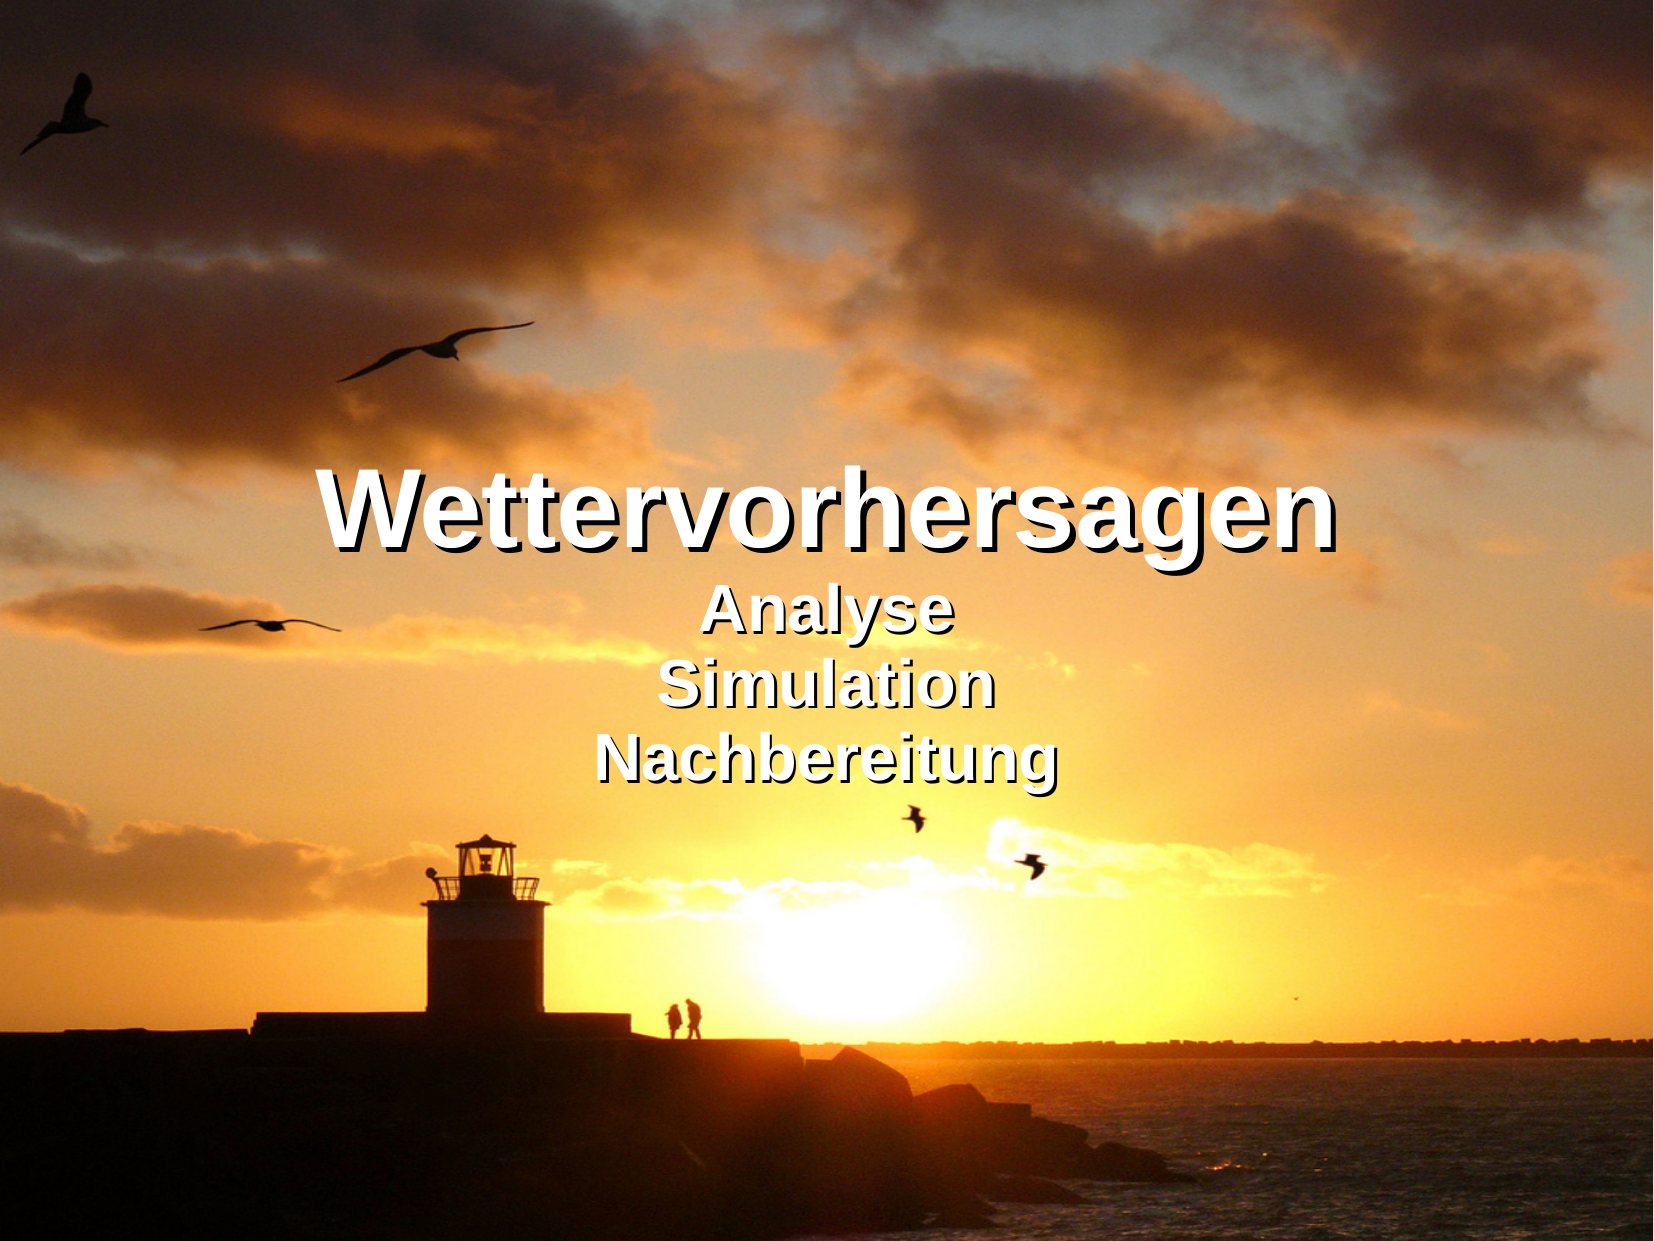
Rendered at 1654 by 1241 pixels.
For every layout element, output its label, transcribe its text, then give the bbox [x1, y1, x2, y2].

picture [0, 0, 1654, 1241]
title Wettervorhersagen Analyse Simulation Nachbereitung [256, 445, 1397, 796]
